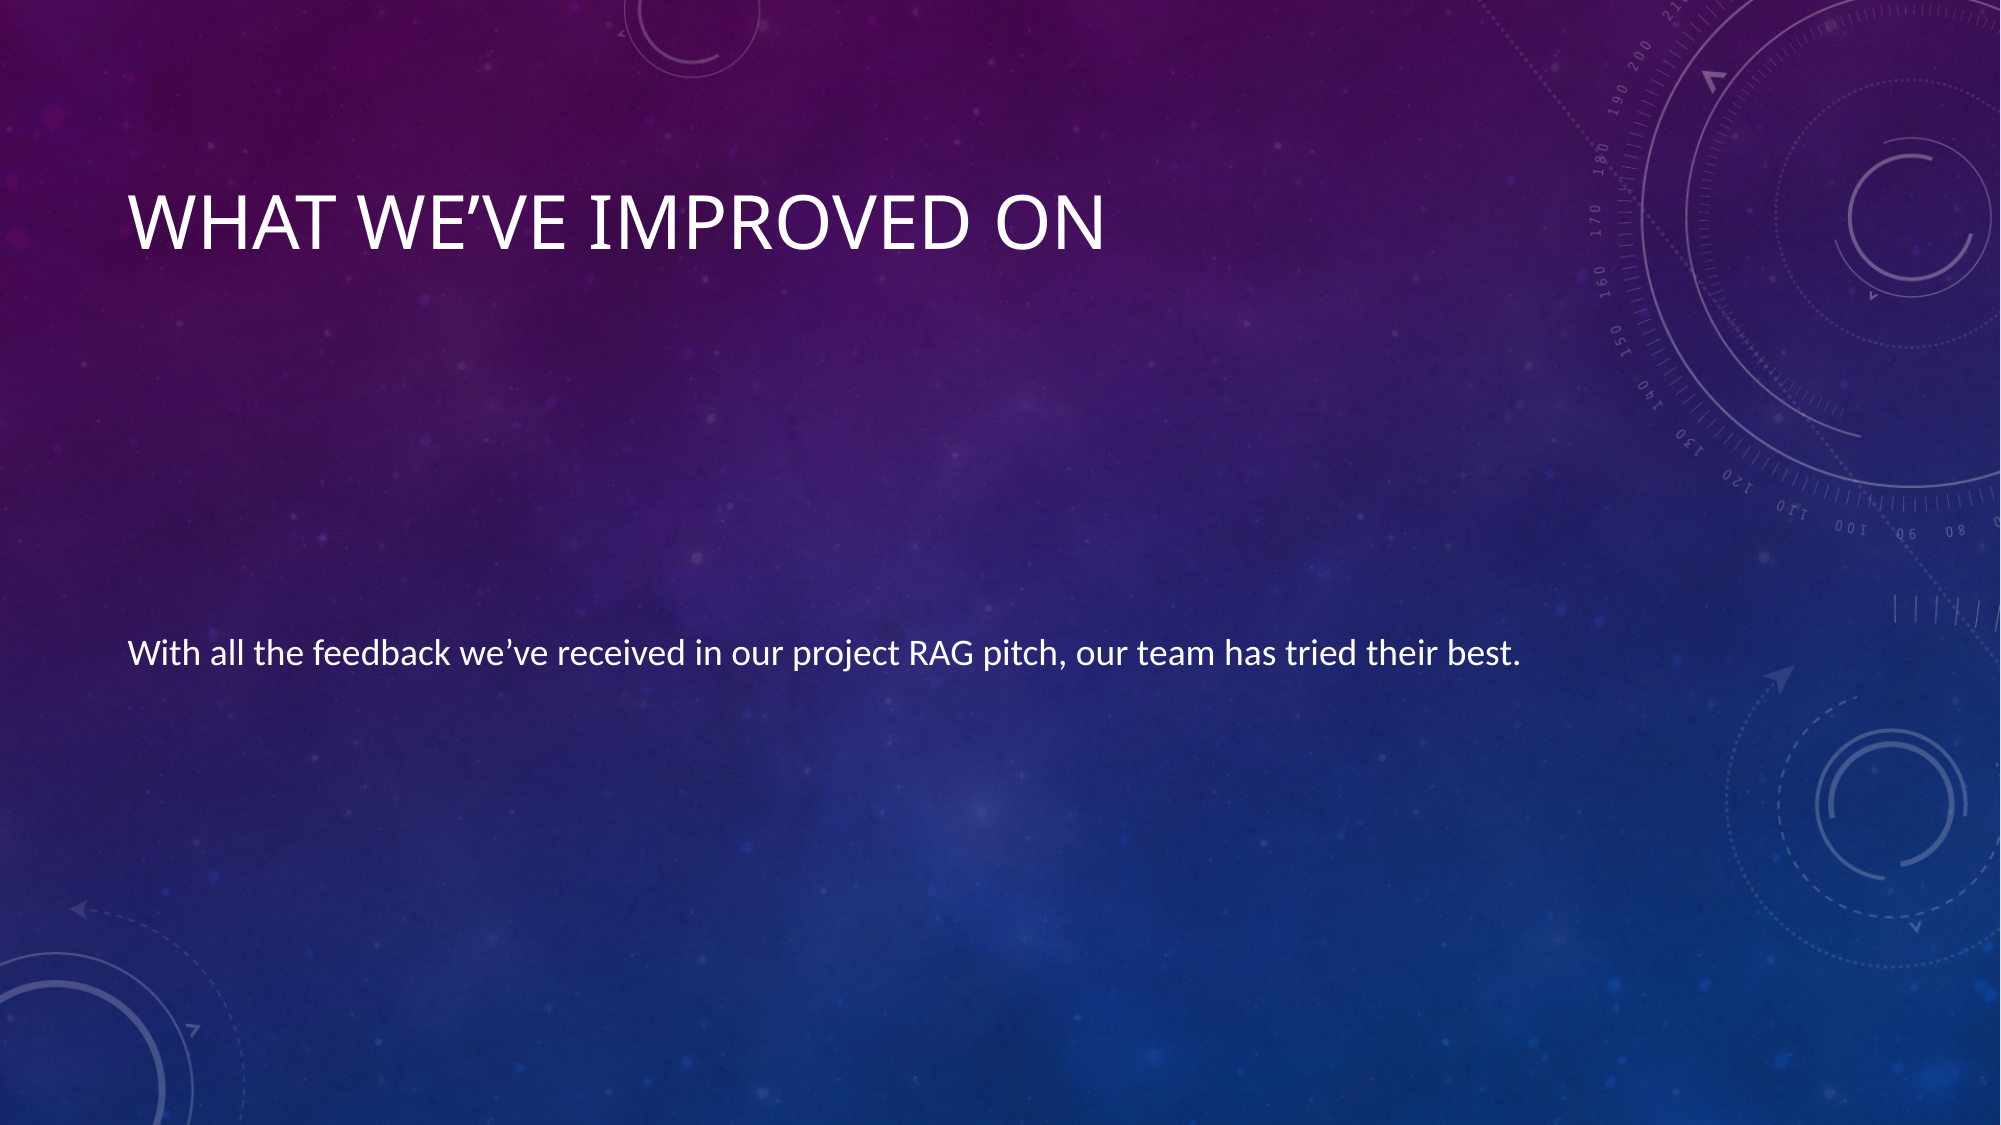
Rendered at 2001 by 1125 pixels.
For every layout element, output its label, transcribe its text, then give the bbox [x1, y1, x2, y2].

list With all the feedback we’ve received in our project RAG pitch, our team has tried their best. [112, 351, 1775, 950]
title What we’ve improved on [112, 99, 1775, 339]
